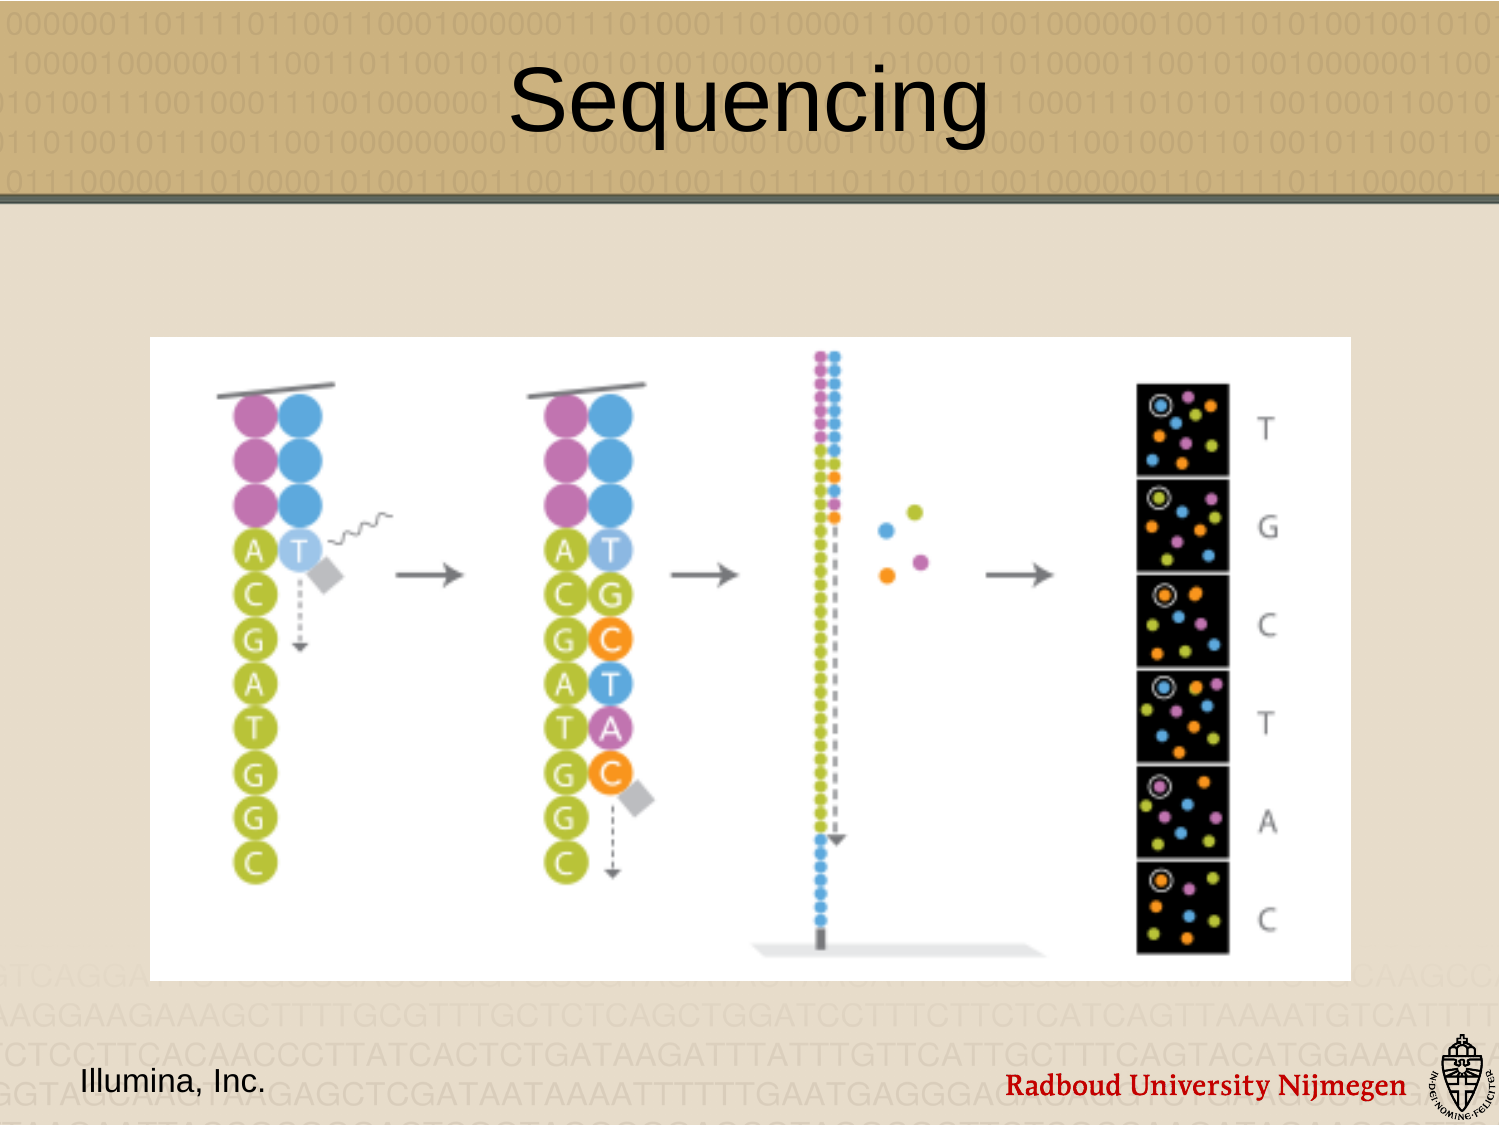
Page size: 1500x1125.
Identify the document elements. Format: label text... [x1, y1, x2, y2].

picture [0, 1, 1500, 1125]
title Sequencing [75, 24, 1426, 172]
text_box Illumina, Inc. [63, 1050, 284, 1108]
